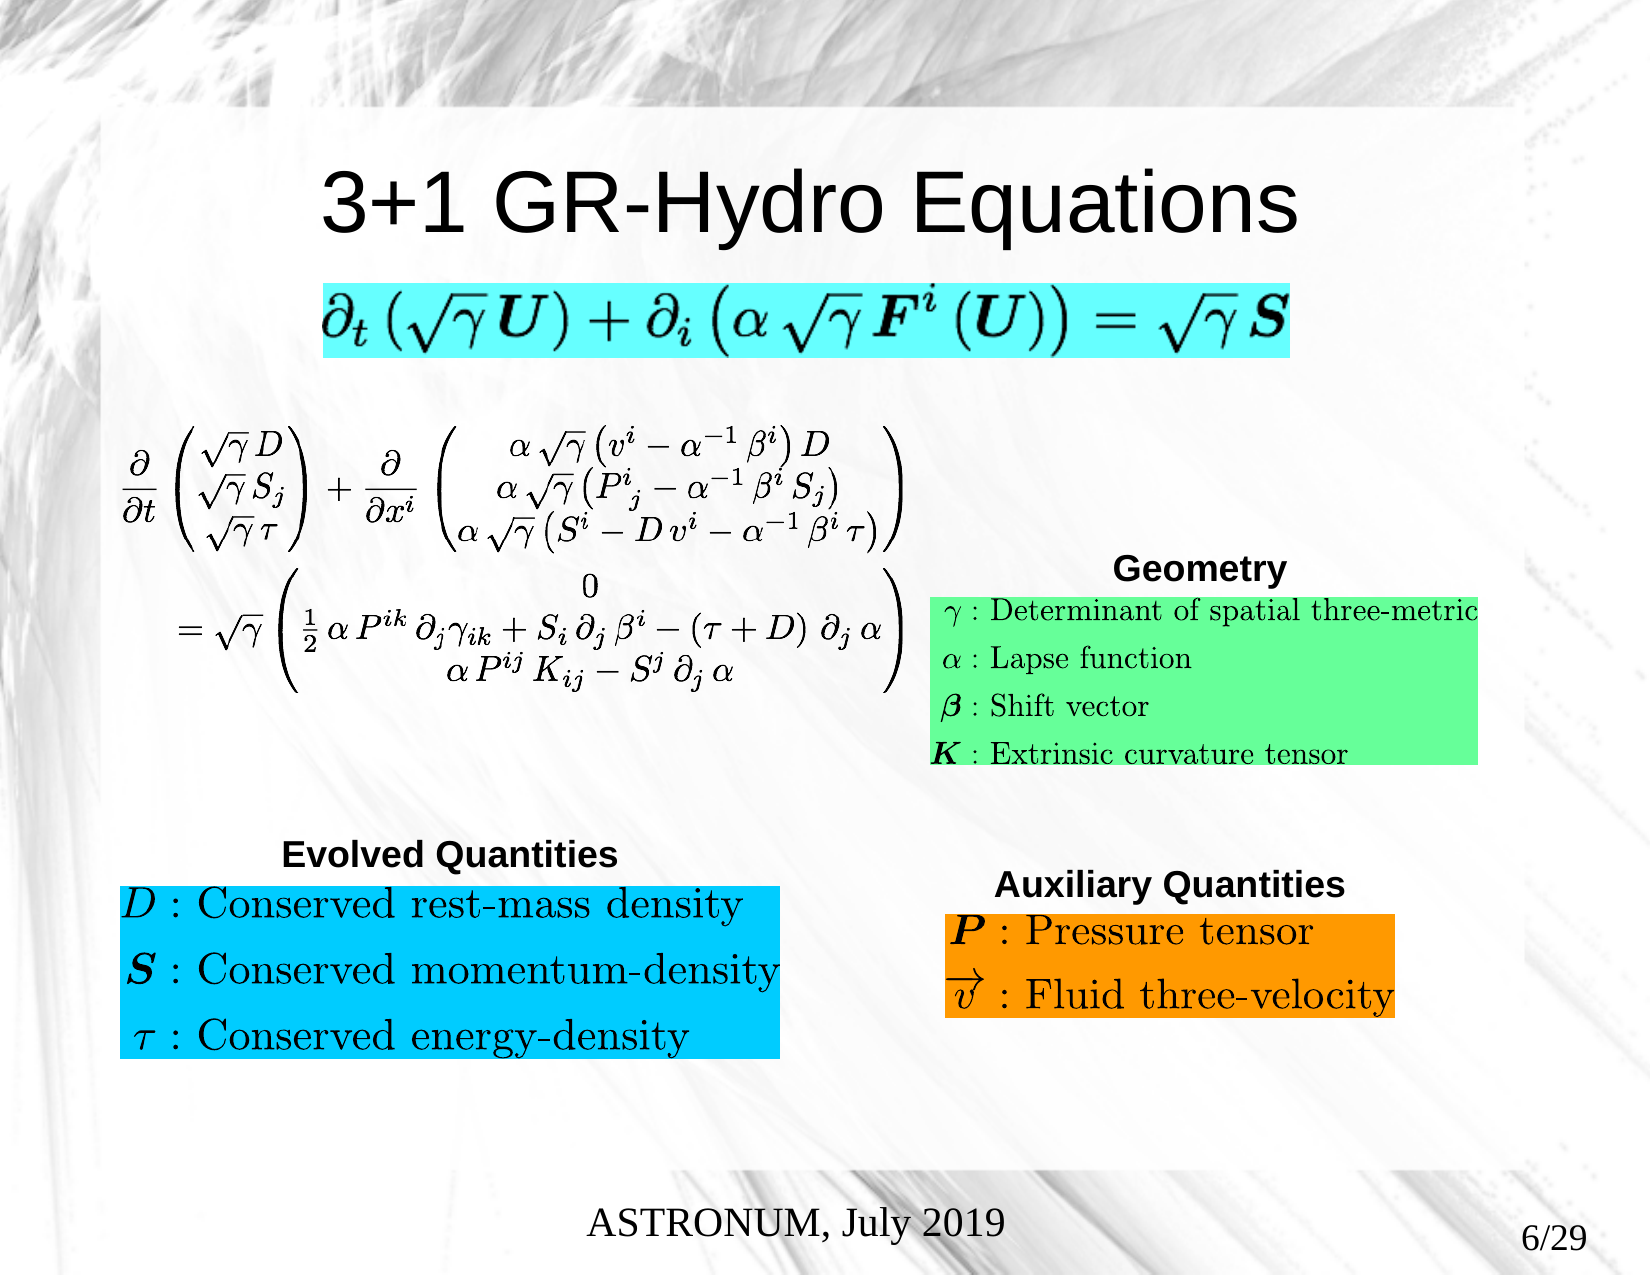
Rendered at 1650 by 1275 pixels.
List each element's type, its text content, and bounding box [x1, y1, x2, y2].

text_box Auxiliary Quantities [945, 855, 1396, 913]
title 3+1 GR-Hydro Equations [117, 115, 1503, 288]
text_box Evolved Quantities [120, 825, 781, 883]
text_box Geometry [930, 539, 1471, 597]
picture [0, 0, 1650, 1275]
